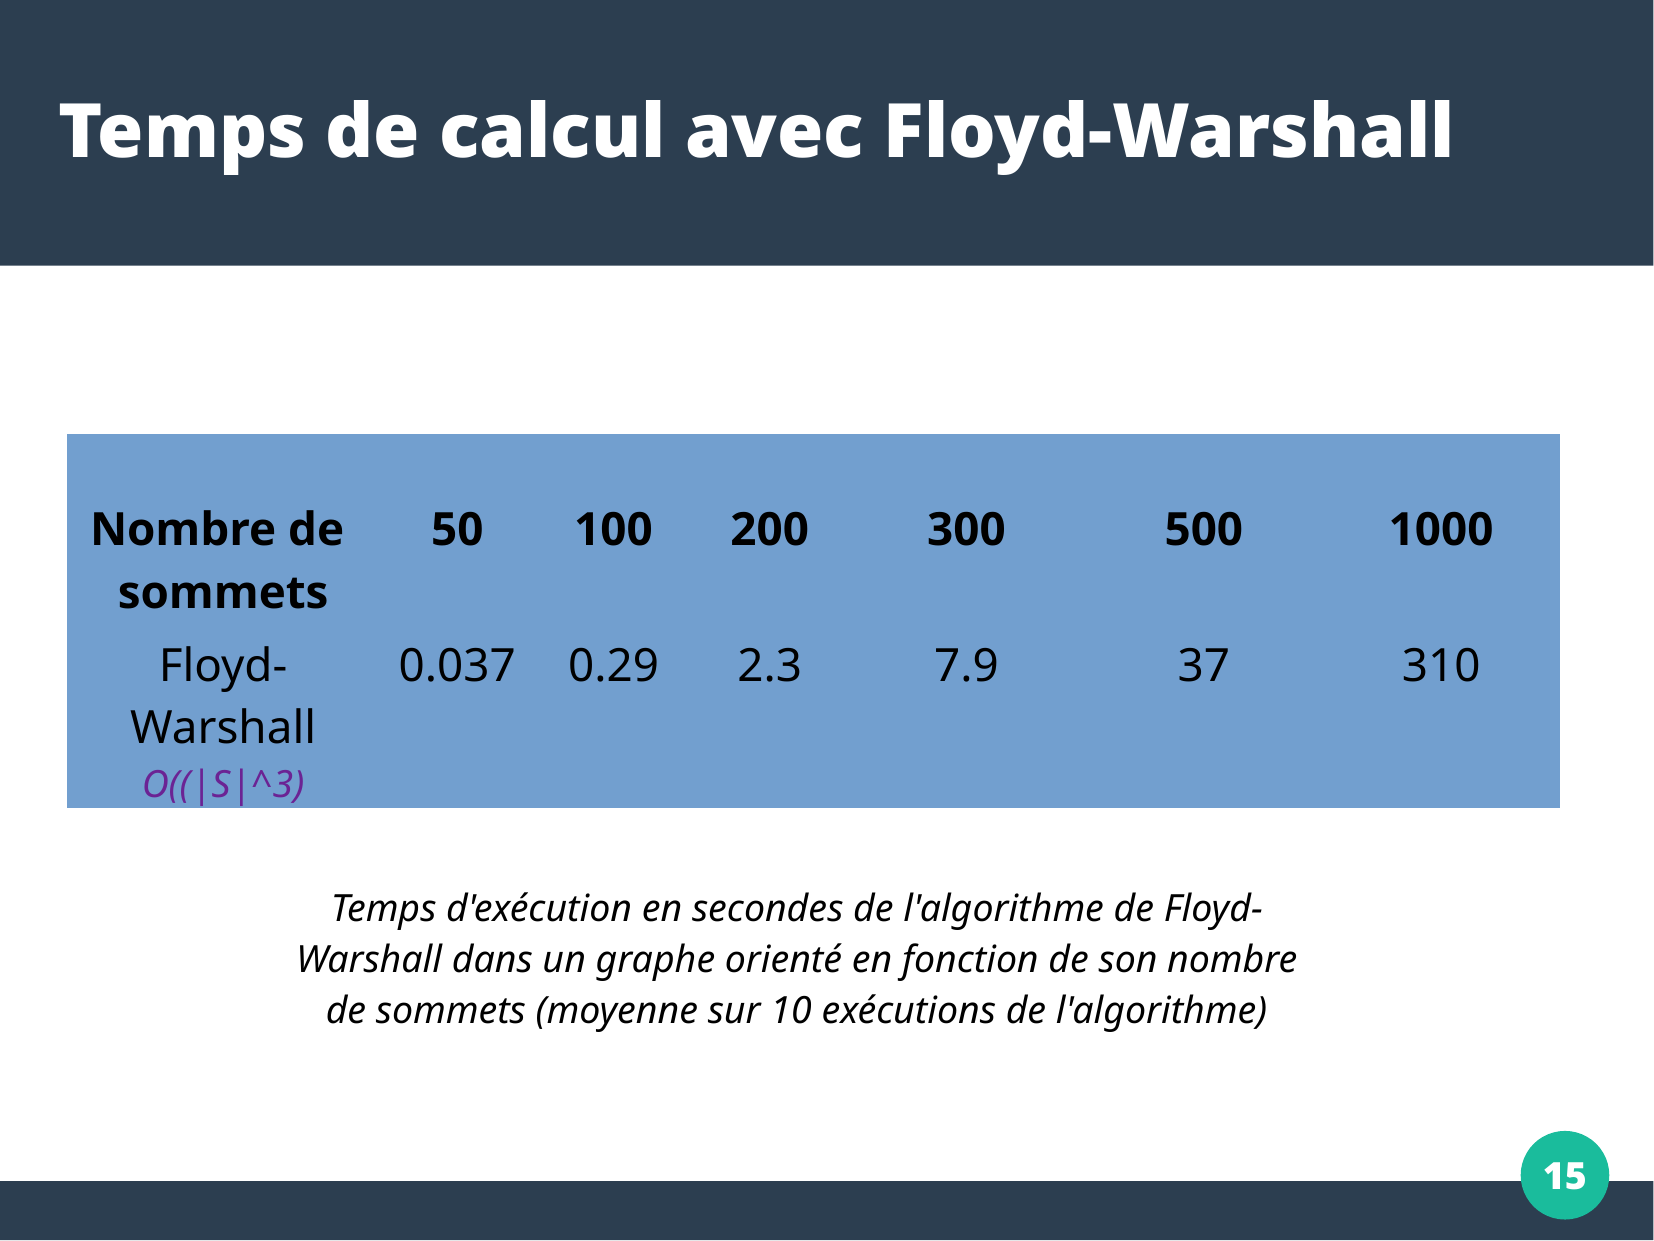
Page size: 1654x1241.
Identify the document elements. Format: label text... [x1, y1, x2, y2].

table_cell 37 [1085, 632, 1323, 808]
table_header 1000 [1323, 434, 1560, 632]
table_header 50 [379, 434, 535, 632]
table_cell 0.29 [535, 632, 692, 808]
table_cell 2.3 [692, 632, 848, 808]
table_header Nombre de sommets [67, 434, 379, 632]
table_header 200 [692, 434, 848, 632]
table_header 500 [1085, 434, 1323, 632]
title Temps de calcul avec Floyd-Warshall [59, 49, 1595, 207]
table_cell 0.037 [379, 632, 535, 808]
table_cell Floyd-Warshall O((|S|^3) [67, 632, 379, 808]
table_header 300 [848, 434, 1085, 632]
table_cell 7.9 [848, 632, 1085, 808]
table_cell 310 [1323, 632, 1560, 808]
text_box Temps d'exécution en secondes de l'algorithme de Floyd-Warshall dans un graphe orienté en fonction de son nombre de sommets (moyenne sur 10 exécutions de l'algorithme) [271, 874, 1323, 1065]
table_header 100 [535, 434, 692, 632]
